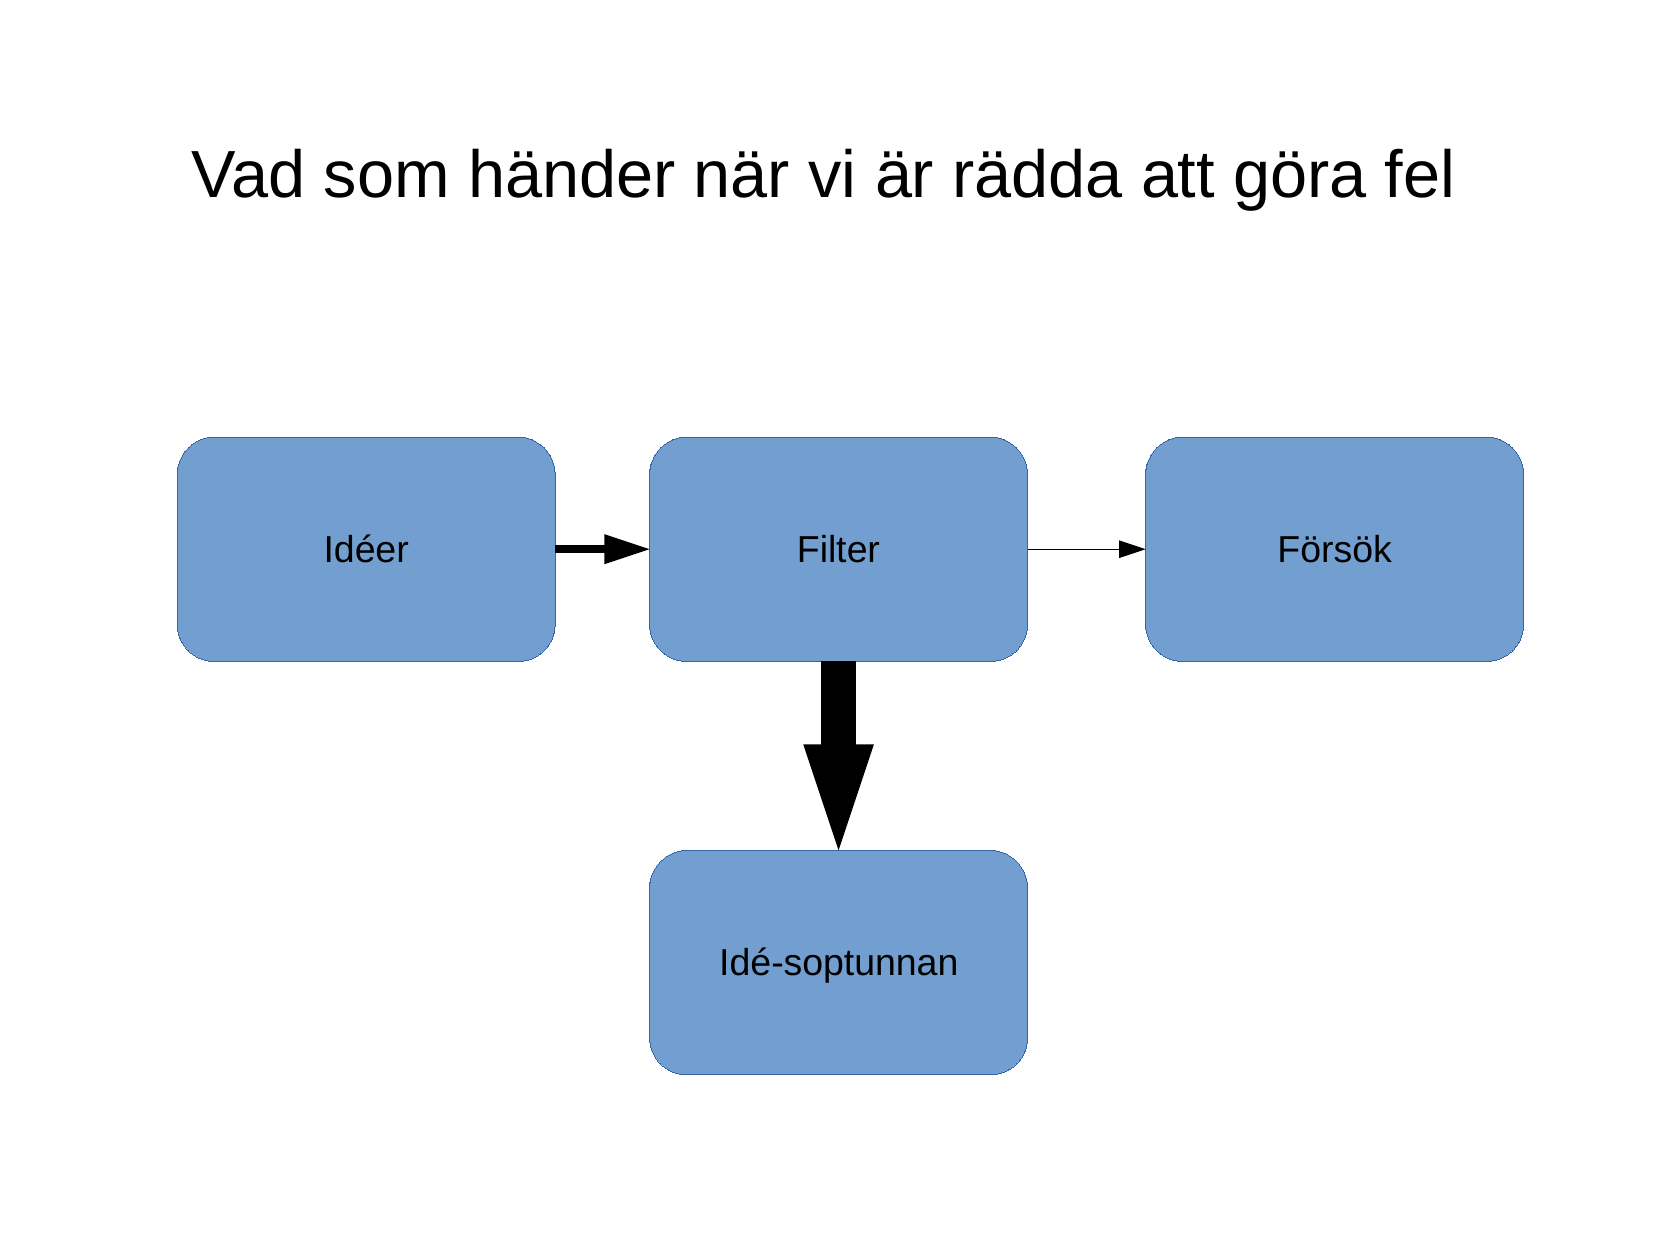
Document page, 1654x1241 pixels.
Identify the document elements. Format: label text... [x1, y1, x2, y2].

text_box Försök [1145, 437, 1524, 662]
text_box Vad som händer när vi är rädda att göra fel [177, 129, 1477, 220]
text_box Idé-soptunnan [649, 850, 1028, 1075]
text_box Filter [649, 437, 1028, 662]
text_box Idéer [177, 437, 556, 662]
